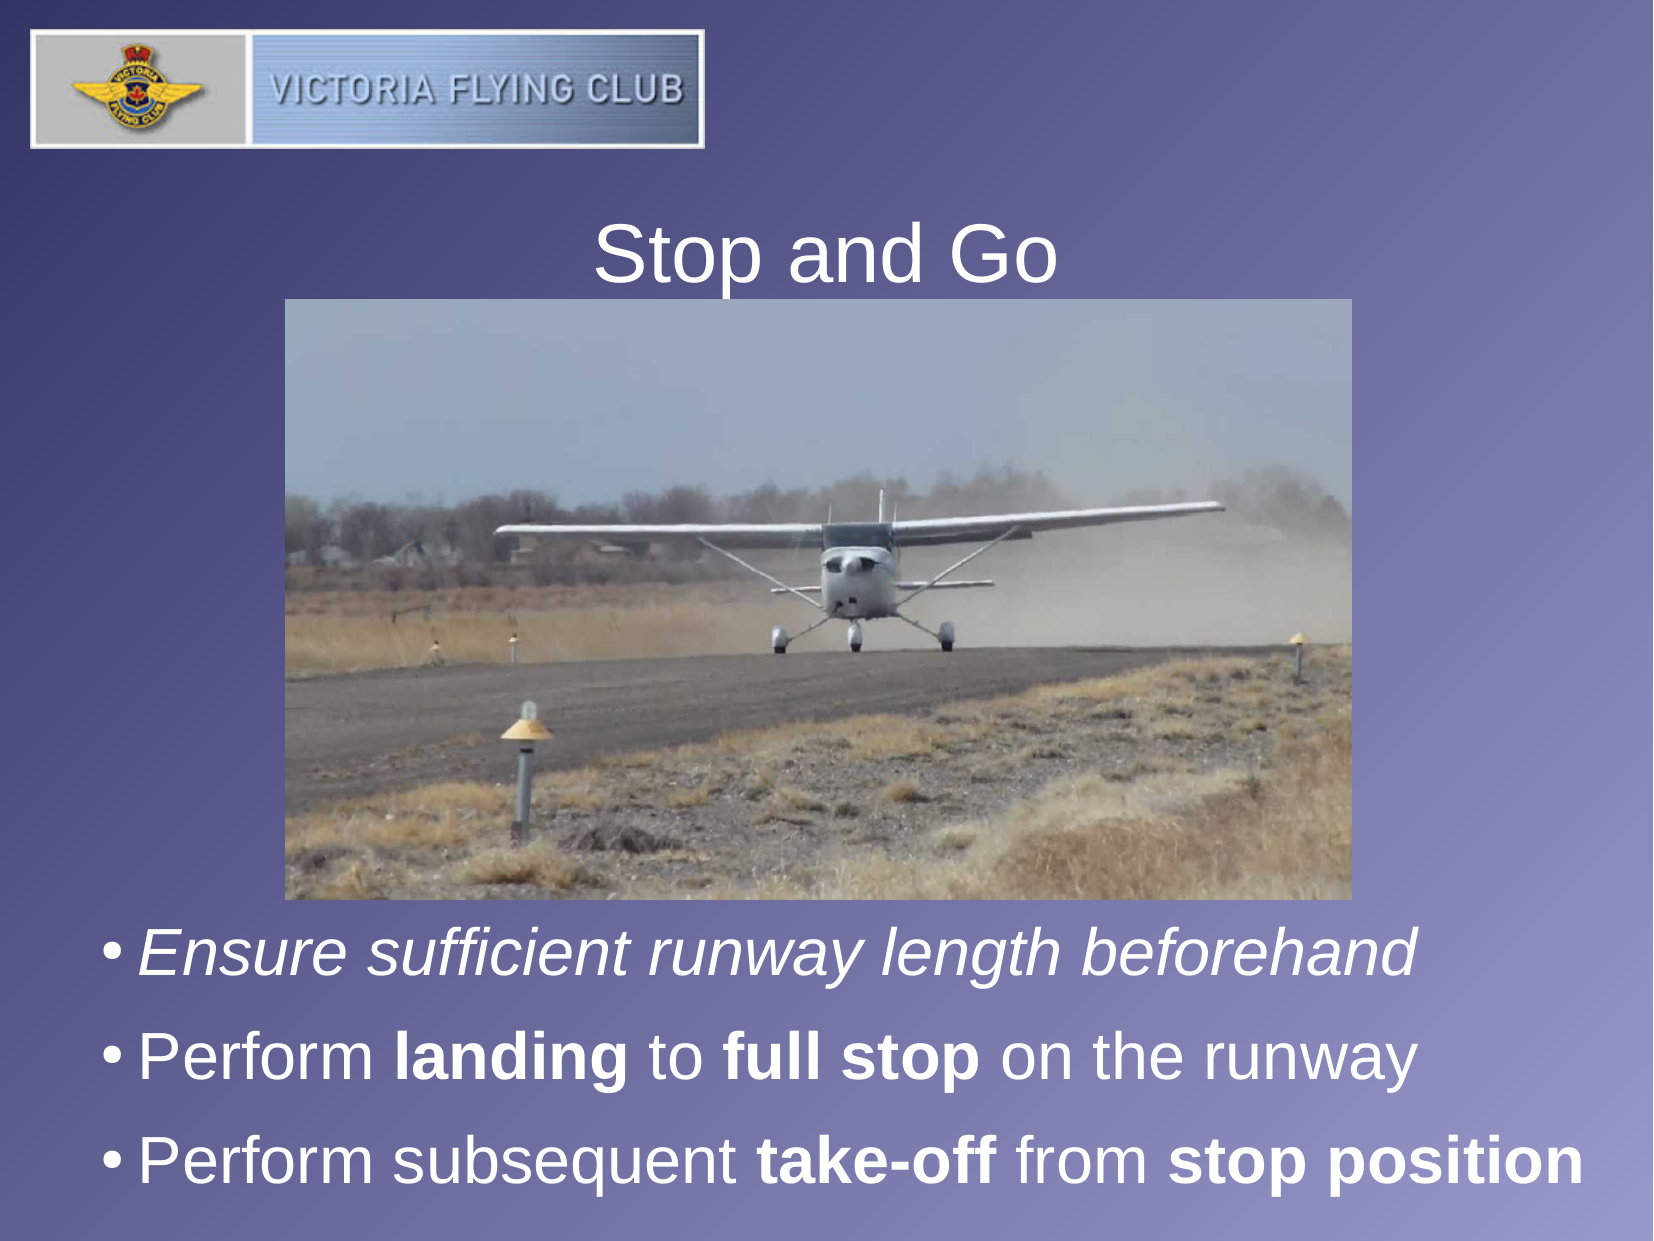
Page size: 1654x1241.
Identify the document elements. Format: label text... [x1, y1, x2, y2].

picture [30, 29, 705, 149]
picture [285, 299, 1352, 901]
list Ensure sufficient runway length beforehand Perform landing to full stop on the runway Perform subsequent take-off from stop position [82, 915, 1591, 1201]
title Stop and Go [82, 150, 1571, 358]
